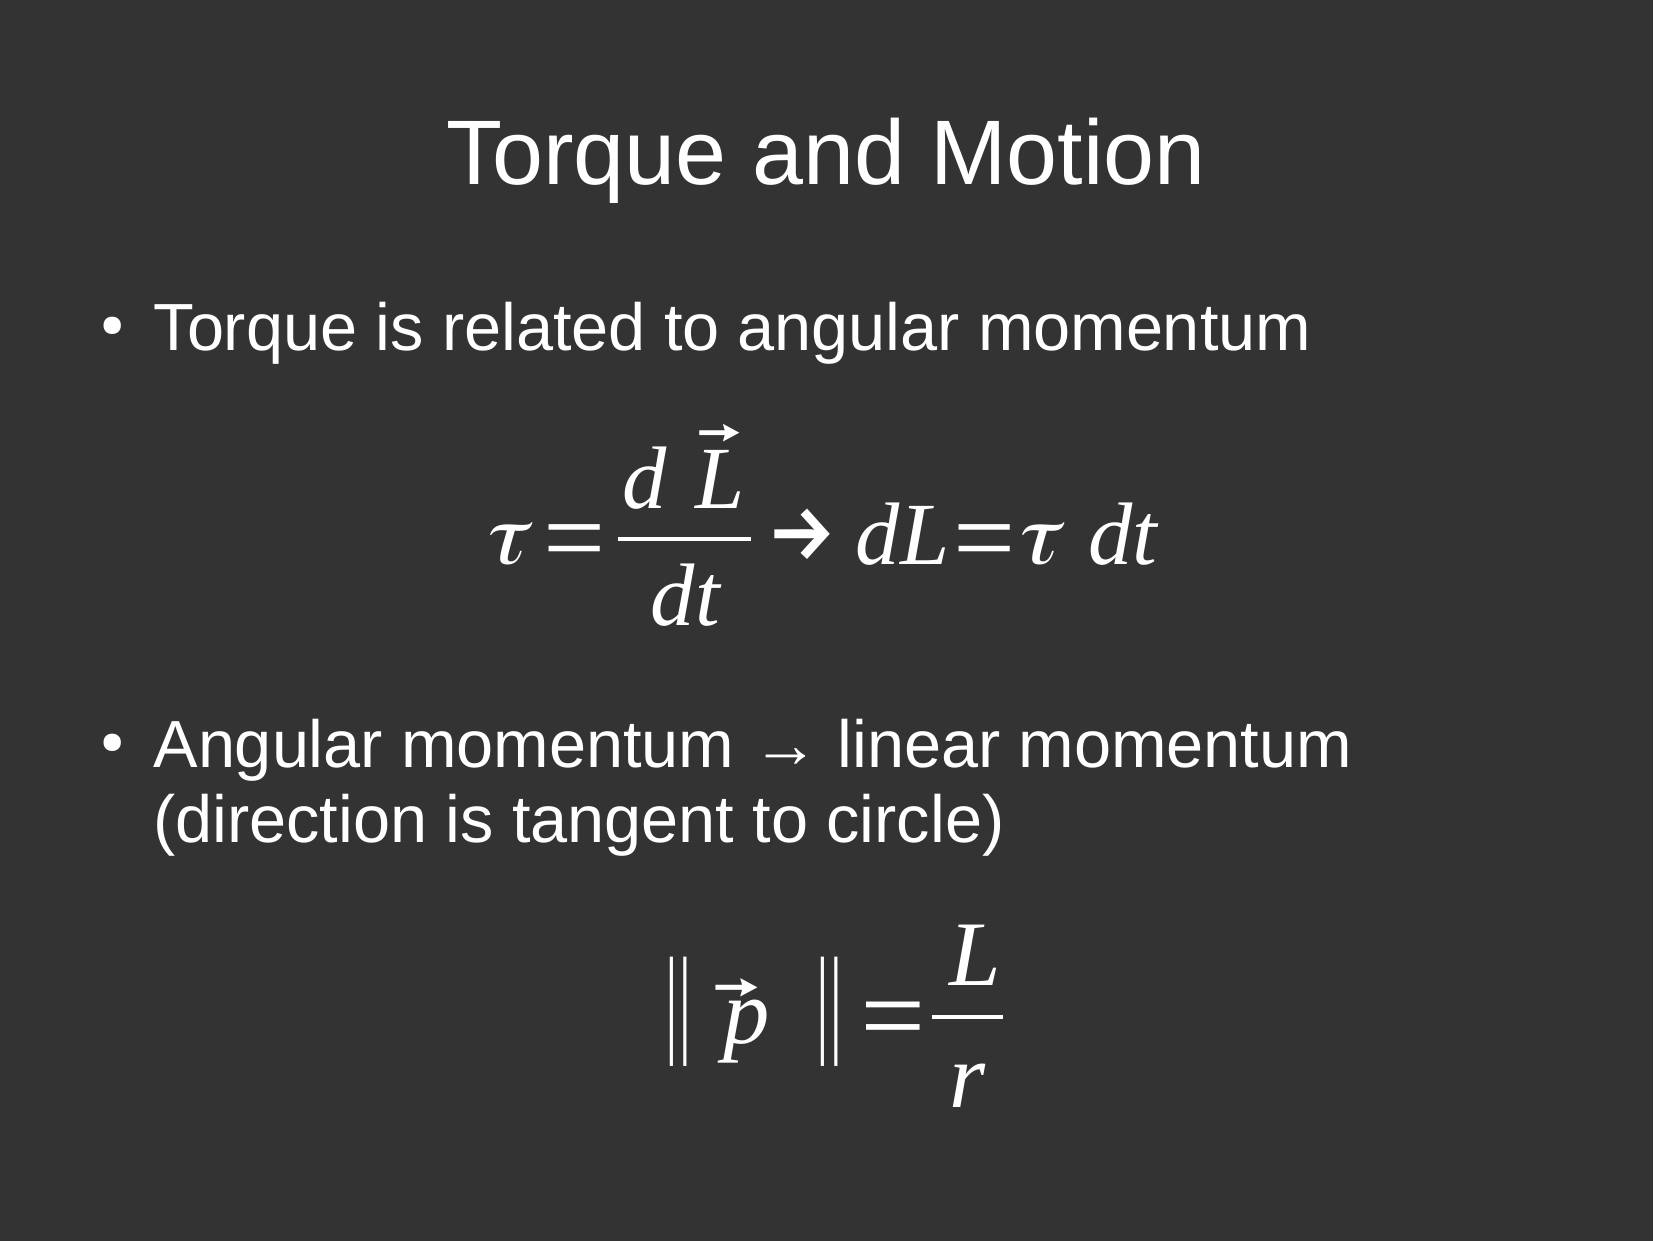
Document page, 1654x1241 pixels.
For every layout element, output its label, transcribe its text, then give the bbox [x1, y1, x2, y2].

chart [635, 904, 1032, 1130]
list Torque is related to angular momentum Angular momentum → linear momentum (direction is tangent to circle) [82, 290, 1571, 1109]
title Torque and Motion [82, 49, 1571, 257]
chart [462, 420, 1183, 646]
